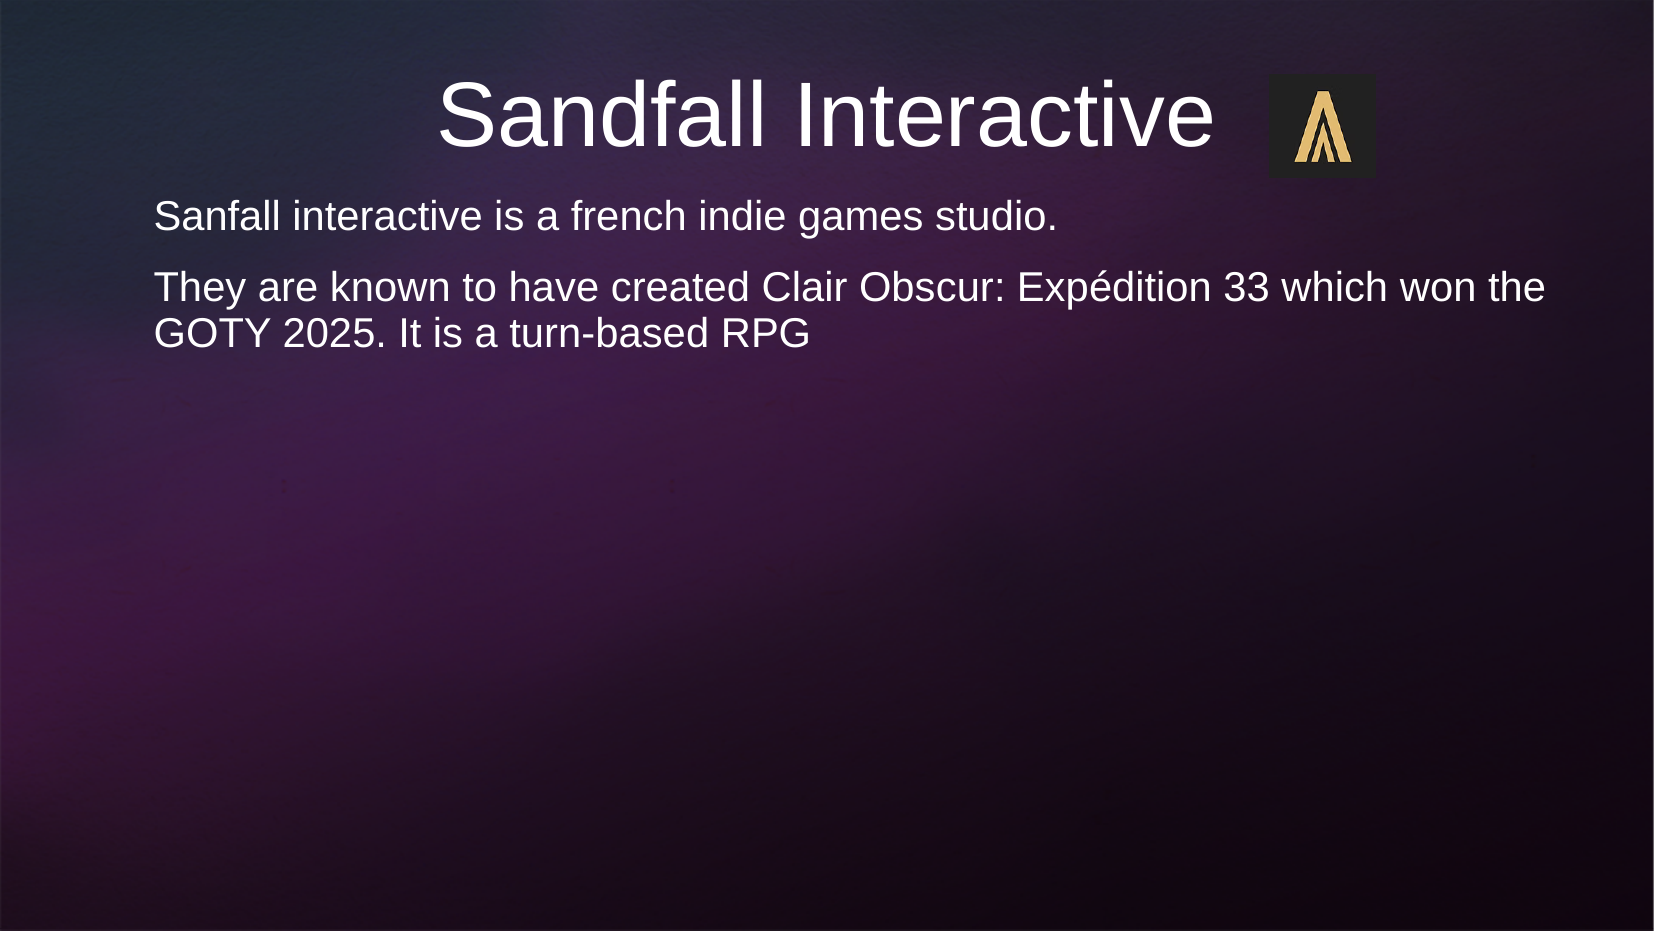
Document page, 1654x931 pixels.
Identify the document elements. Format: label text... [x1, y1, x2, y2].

list Sanfall interactive is a french indie games studio. They are known to have created Clair Obscur: Expédition 33 which won the GOTY 2025. It is a turn-based RPG [82, 192, 1571, 732]
title Sandfall Interactive [82, 37, 1571, 192]
picture [0, 0, 1654, 931]
